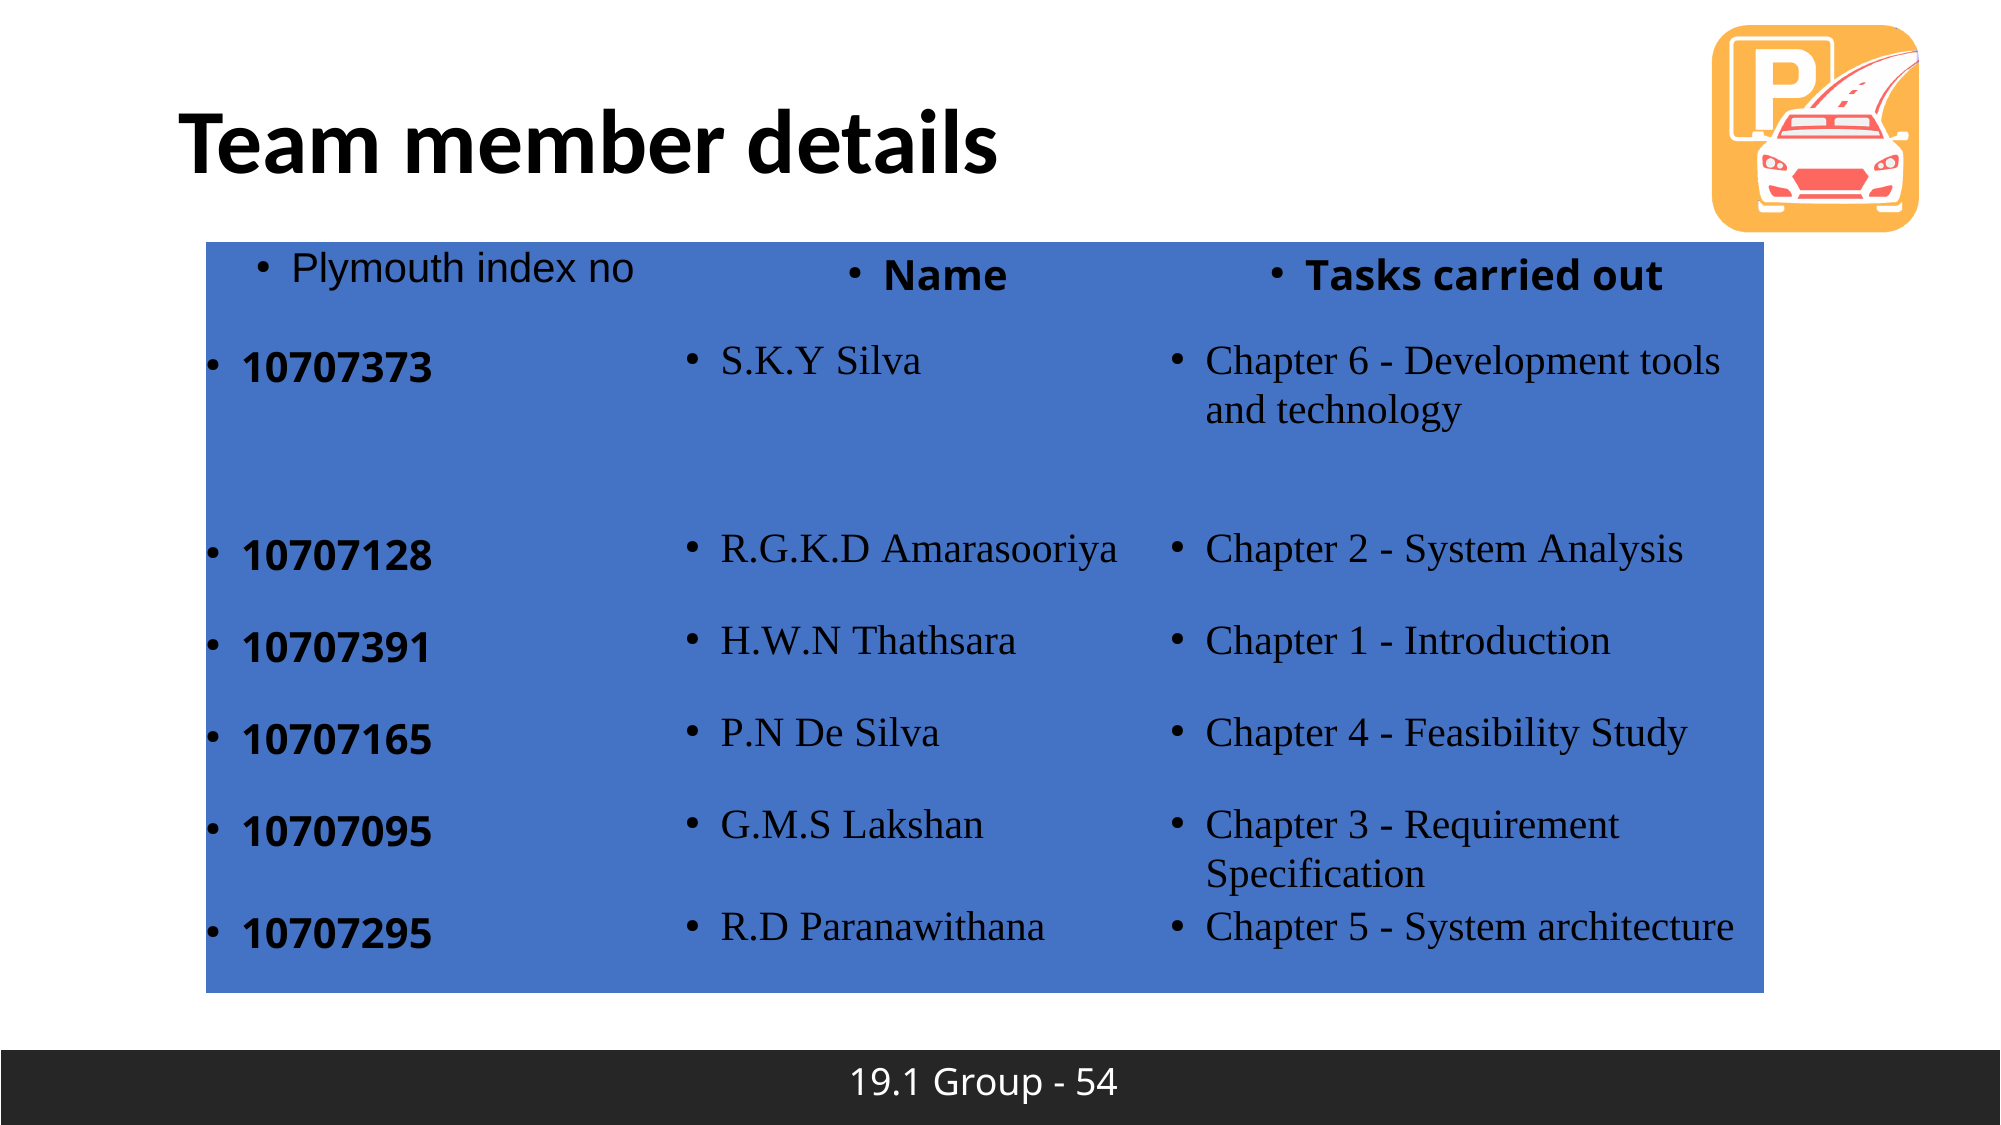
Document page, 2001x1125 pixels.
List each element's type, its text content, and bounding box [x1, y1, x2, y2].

table_cell R.G.K.D Amarasooriya [685, 522, 1170, 614]
table_cell 10707295 [206, 901, 685, 993]
table_cell Chapter 6 - Development tools and technology [1170, 334, 1764, 522]
table_cell S.K.Y Silva [685, 334, 1170, 522]
table_cell G.M.S Lakshan [685, 798, 1170, 901]
table_cell Chapter 5 - System architecture [1170, 901, 1764, 993]
table_cell Chapter 4 - Feasibility Study [1170, 706, 1764, 798]
table_cell 10707128 [206, 522, 685, 614]
table_header Tasks carried out [1170, 242, 1764, 334]
table_header Name [685, 242, 1170, 334]
table_cell Chapter 2 - System Analysis [1170, 522, 1764, 614]
table_cell 10707095 [206, 798, 685, 901]
table_header Plymouth index no [206, 242, 685, 334]
table_cell 10707391 [206, 614, 685, 706]
table_cell R.D Paranawithana [685, 901, 1170, 993]
table_cell Chapter 3 - Requirement Specification [1170, 798, 1764, 901]
text_box 19.1 Group - 54 [833, 1050, 2000, 1125]
picture [1709, 22, 1930, 243]
table_cell 10707373 [206, 334, 685, 522]
table_cell H.W.N Thathsara [685, 614, 1170, 706]
text_box Team member details [163, 74, 1165, 201]
table_cell P.N De Silva [685, 706, 1170, 798]
table_cell Chapter 1 - Introduction [1170, 614, 1764, 706]
table_cell 10707165 [206, 706, 685, 798]
